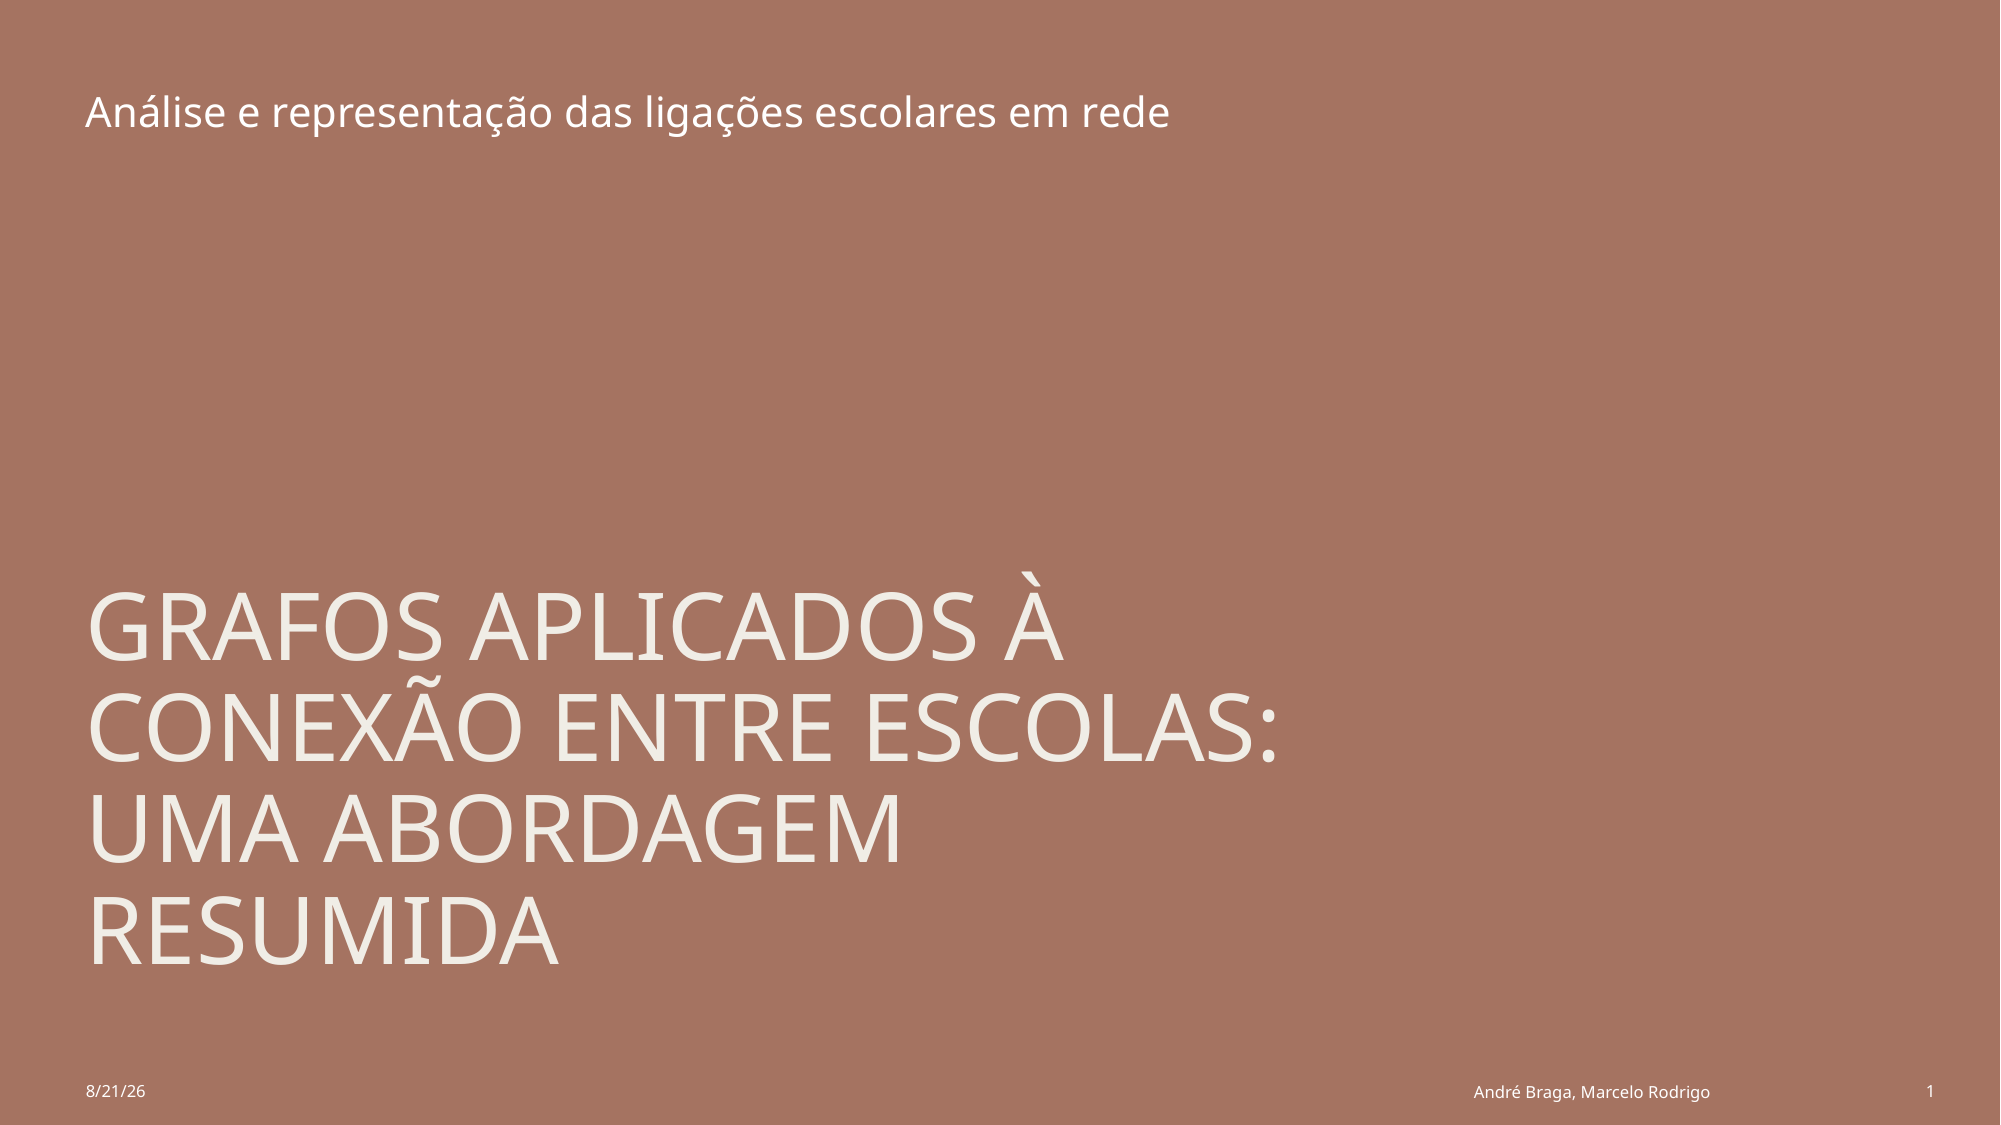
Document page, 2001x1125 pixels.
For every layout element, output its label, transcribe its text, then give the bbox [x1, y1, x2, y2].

text_box André Braga, Marcelo Rodrigo [1458, 1064, 1896, 1120]
title Grafos Aplicados à Conexão Entre Escolas: Uma Abordagem Resumida [70, 561, 1332, 992]
text_box [1910, 1064, 1986, 1120]
subtitle Análise e representação das ligações escolares em rede [70, 68, 1332, 301]
text_box 12/2/25 [70, 1064, 537, 1120]
